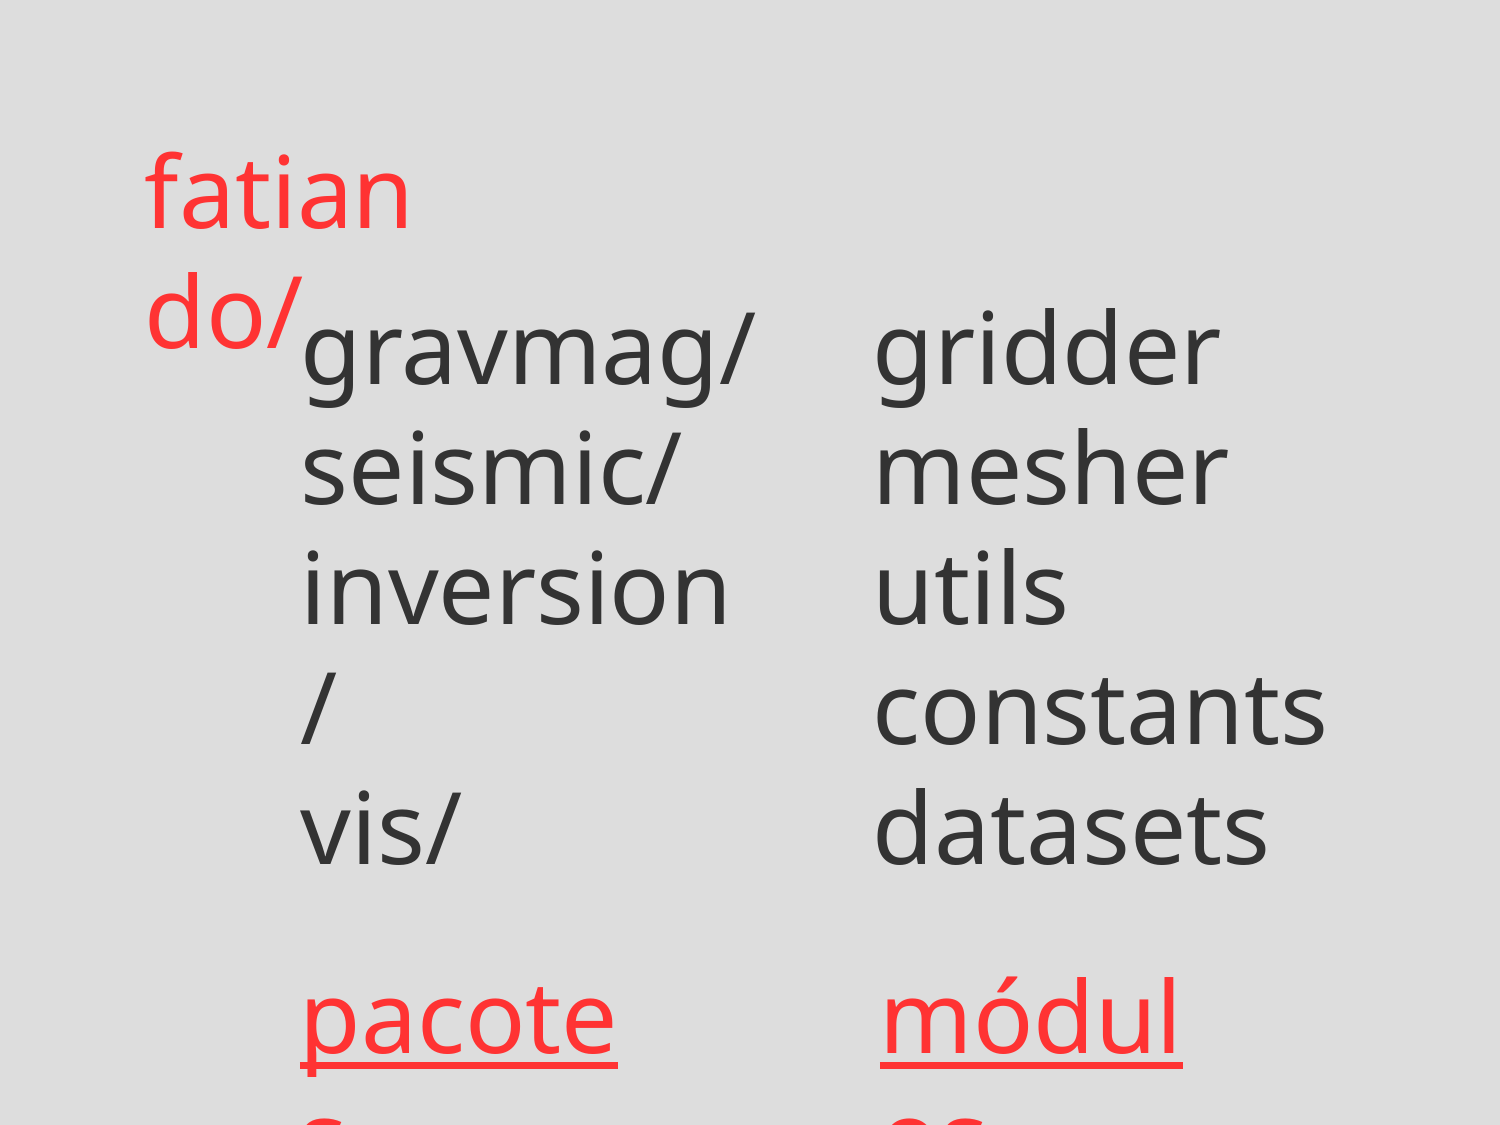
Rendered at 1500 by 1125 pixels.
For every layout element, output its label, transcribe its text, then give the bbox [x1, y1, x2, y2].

title fatiando/ [106, 114, 454, 276]
title módulos [858, 940, 1205, 1102]
text_box gridder mesher utils constants datasets [858, 269, 1351, 1004]
title pacotes [285, 940, 633, 1102]
text_box gravmag/ seismic/ inversion/ vis/ [285, 269, 778, 856]
